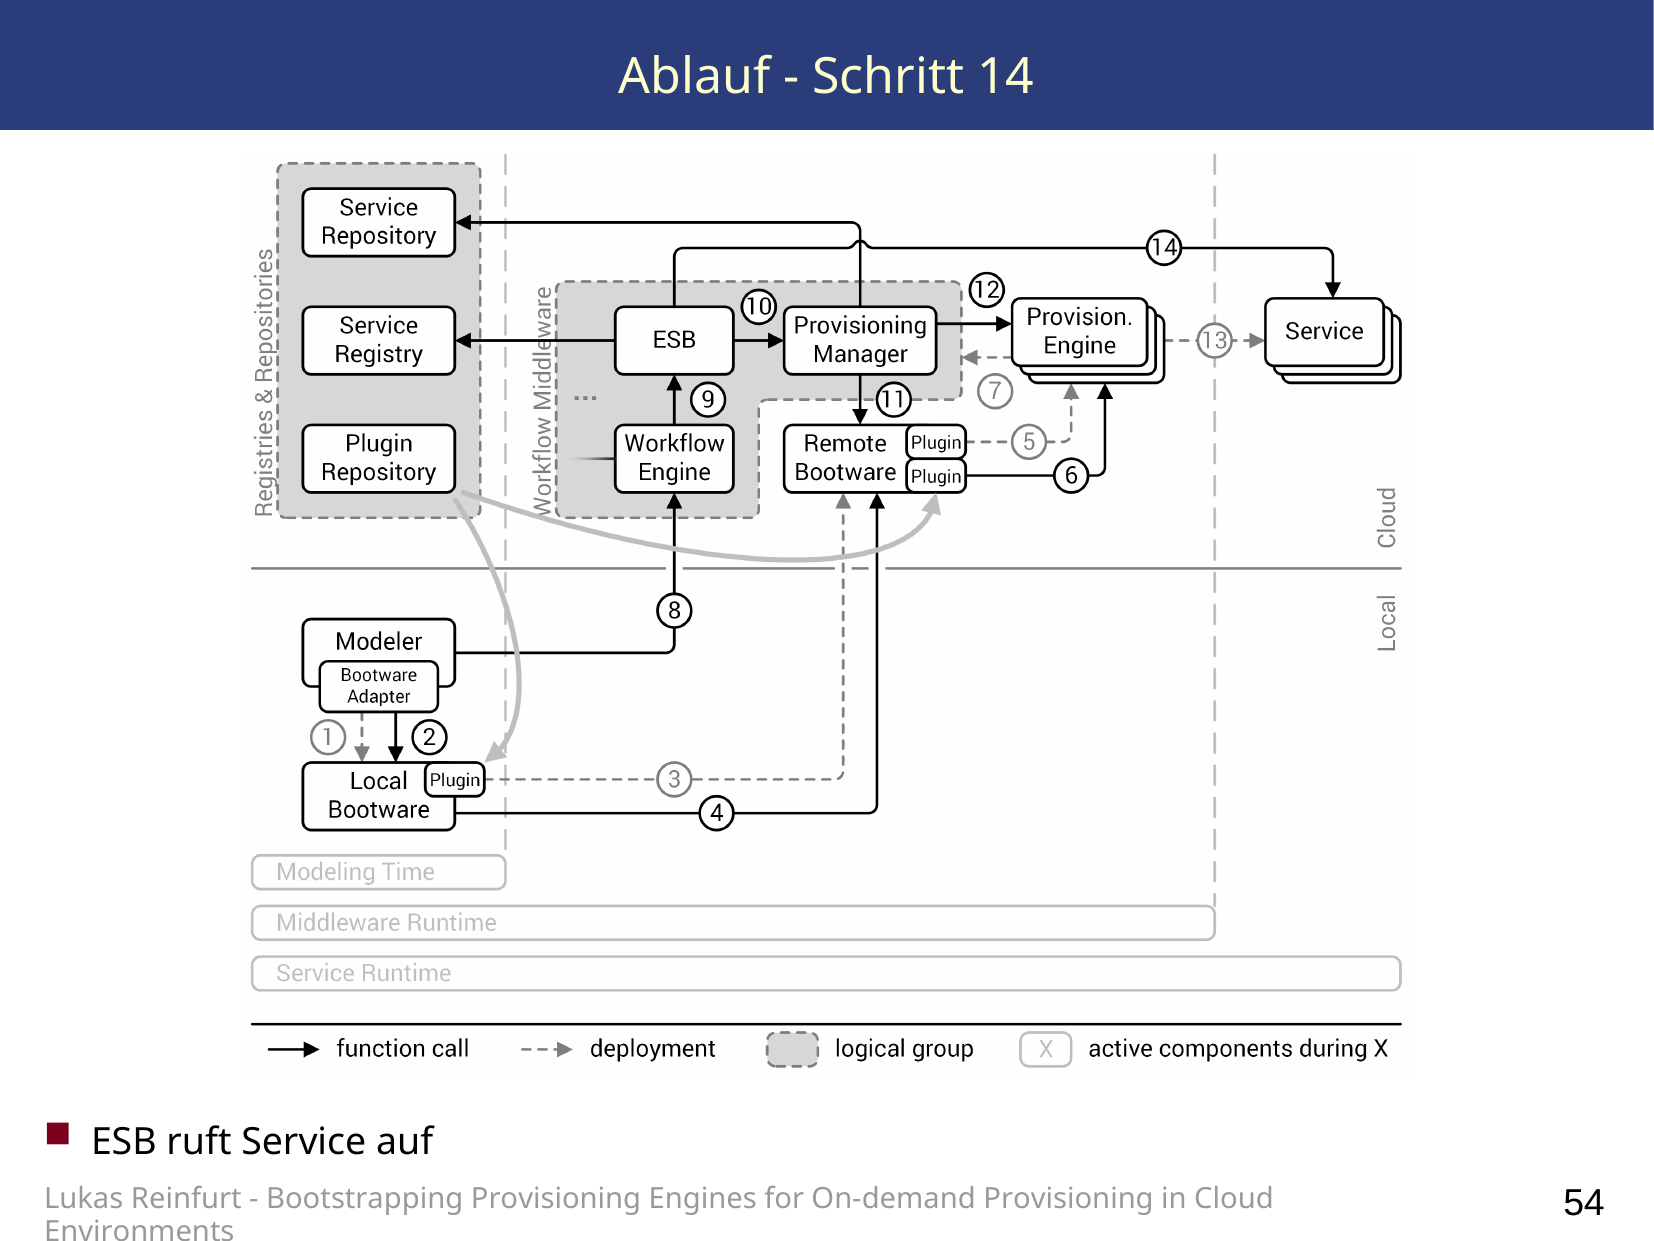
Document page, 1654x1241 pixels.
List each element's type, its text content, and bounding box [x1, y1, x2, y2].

text_box ESB ruft Service auf [29, 1095, 1605, 1156]
title Ablauf - Schritt 14 [47, 23, 1607, 119]
picture [240, 153, 1414, 1077]
